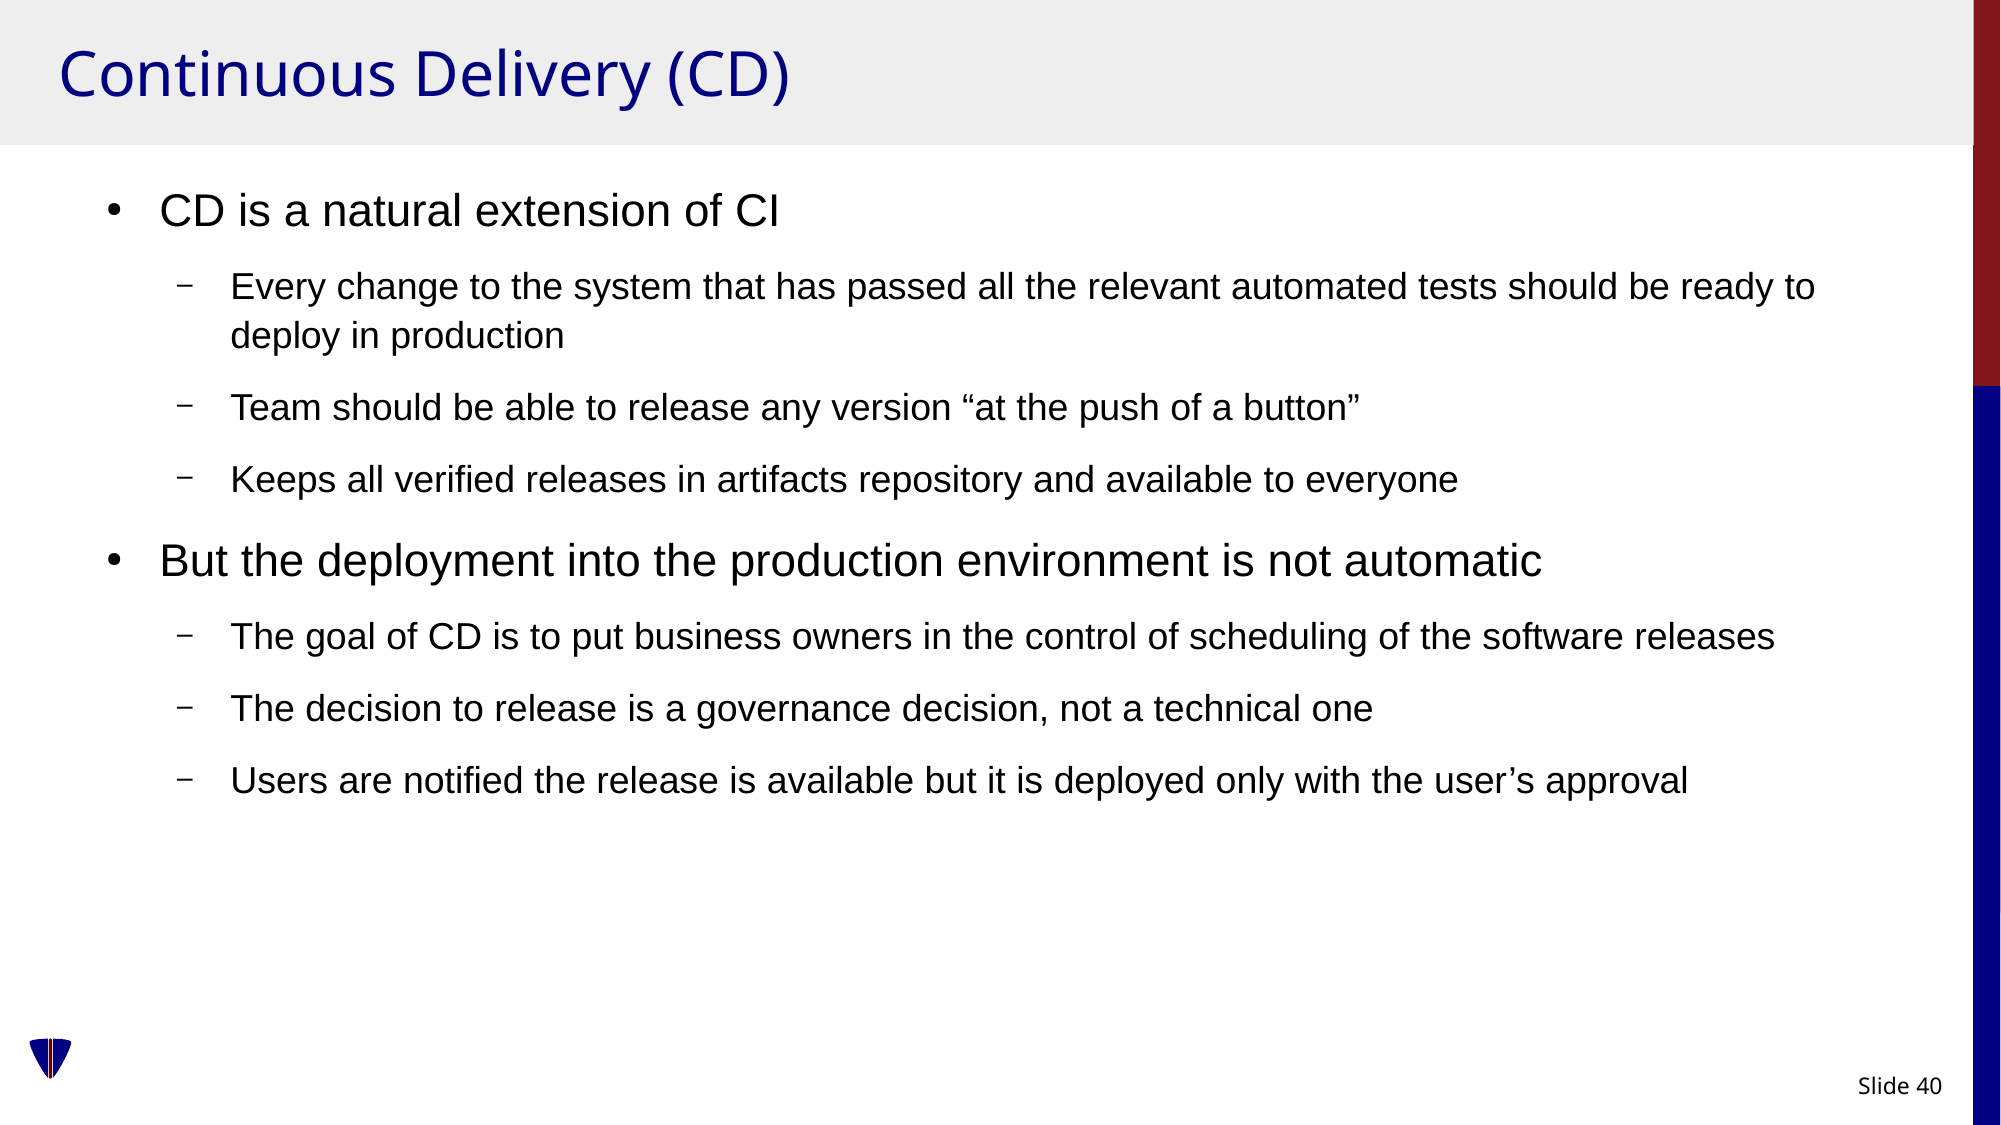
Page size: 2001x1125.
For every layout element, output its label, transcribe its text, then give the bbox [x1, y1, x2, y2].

list CD is a natural extension of CI Every change to the system that has passed all the relevant automated tests should be ready to deploy in production Team should be able to release any version “at the push of a button” Keeps all verified releases in artifacts repository and available to everyone But the deployment into the production environment is not automatic The goal of CD is to put business owners in the control of scheduling of the software releases The decision to release is a governance decision, not a technical one Users are notified the release is available but it is deployed only with the user’s approval [88, 177, 1873, 1034]
title Continuous Delivery (CD) [0, 0, 1974, 146]
